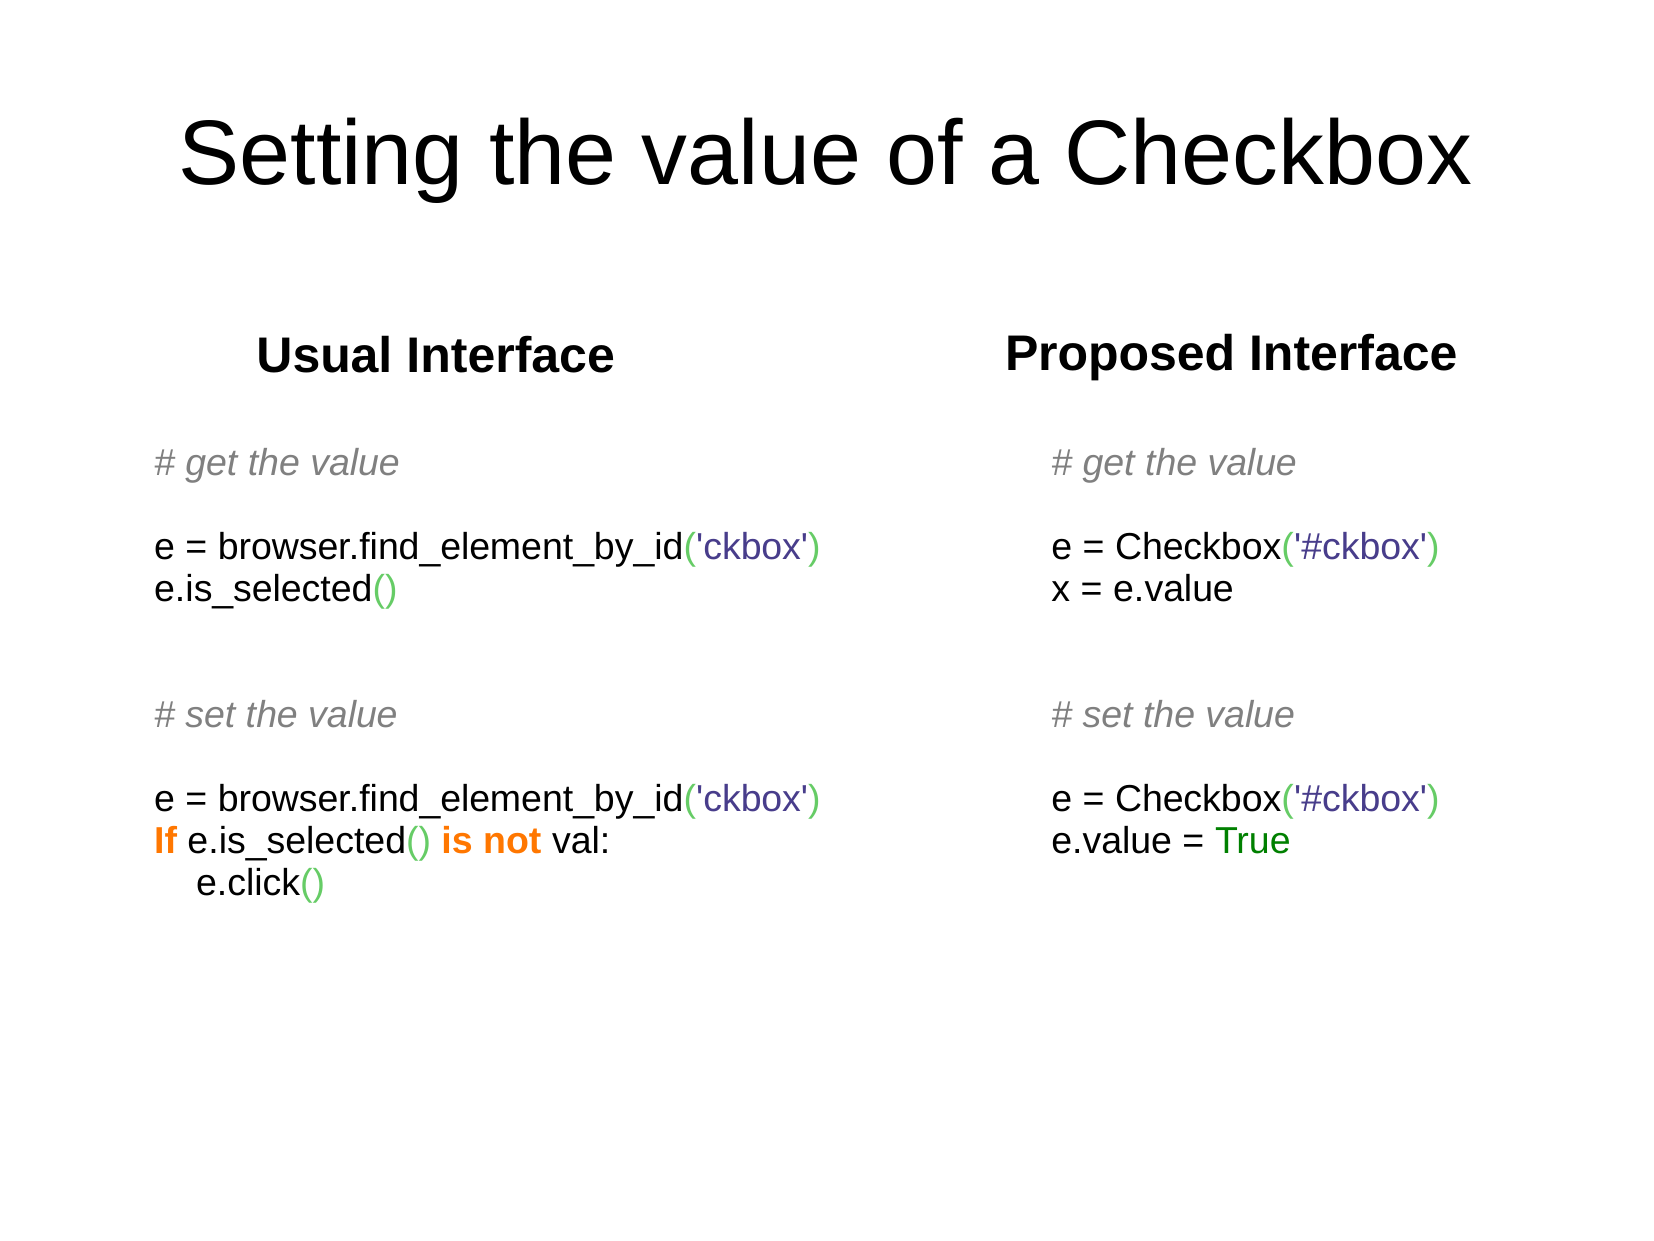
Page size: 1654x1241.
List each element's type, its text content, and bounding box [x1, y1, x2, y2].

text_box # get the value e = browser.find_element_by_id('ckbox') e.is_selected() # set the value e = browser.find_element_by_id('ckbox') If e.is_selected() is not val: e.click() [139, 434, 836, 954]
title Setting the value of a Checkbox [82, 49, 1571, 257]
text_box Proposed Interface [990, 317, 1473, 389]
text_box # get the value e = Checkbox('#ckbox') x = e.value # set the value e = Checkbox('#ckbox') e.value = True [1036, 434, 1526, 912]
text_box Usual Interface [241, 319, 630, 391]
